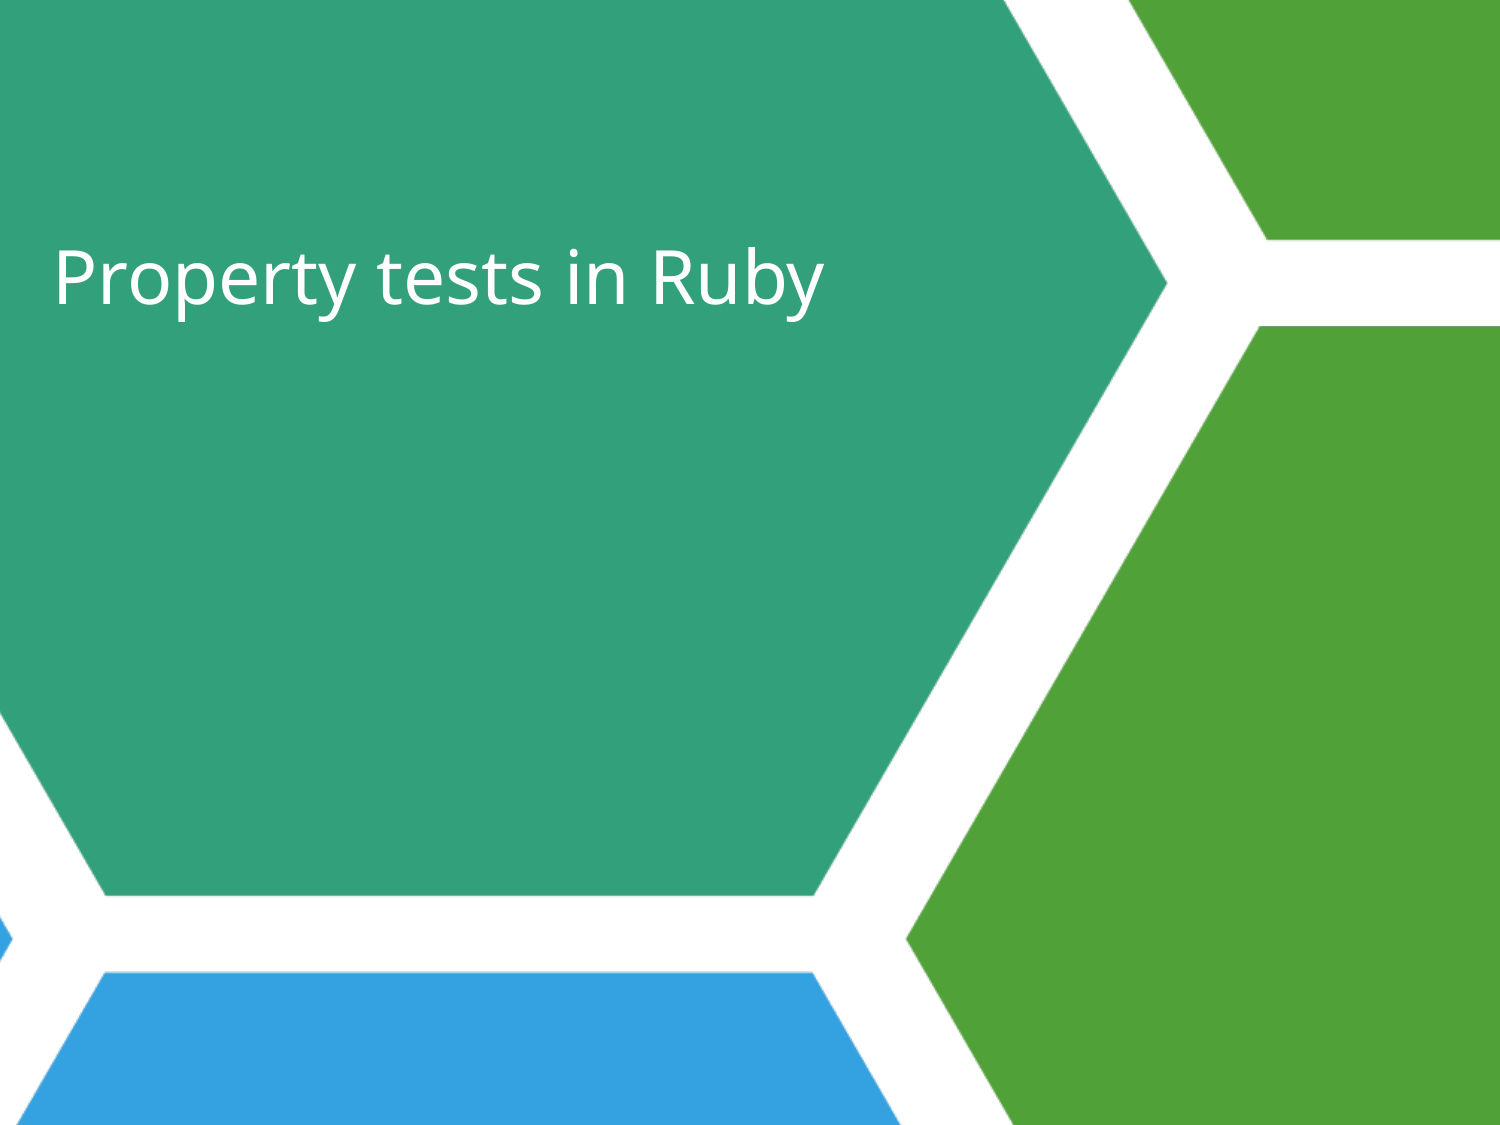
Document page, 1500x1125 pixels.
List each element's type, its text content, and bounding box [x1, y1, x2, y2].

picture [0, 0, 1500, 1125]
text_box Property tests in Ruby [52, 147, 1099, 401]
